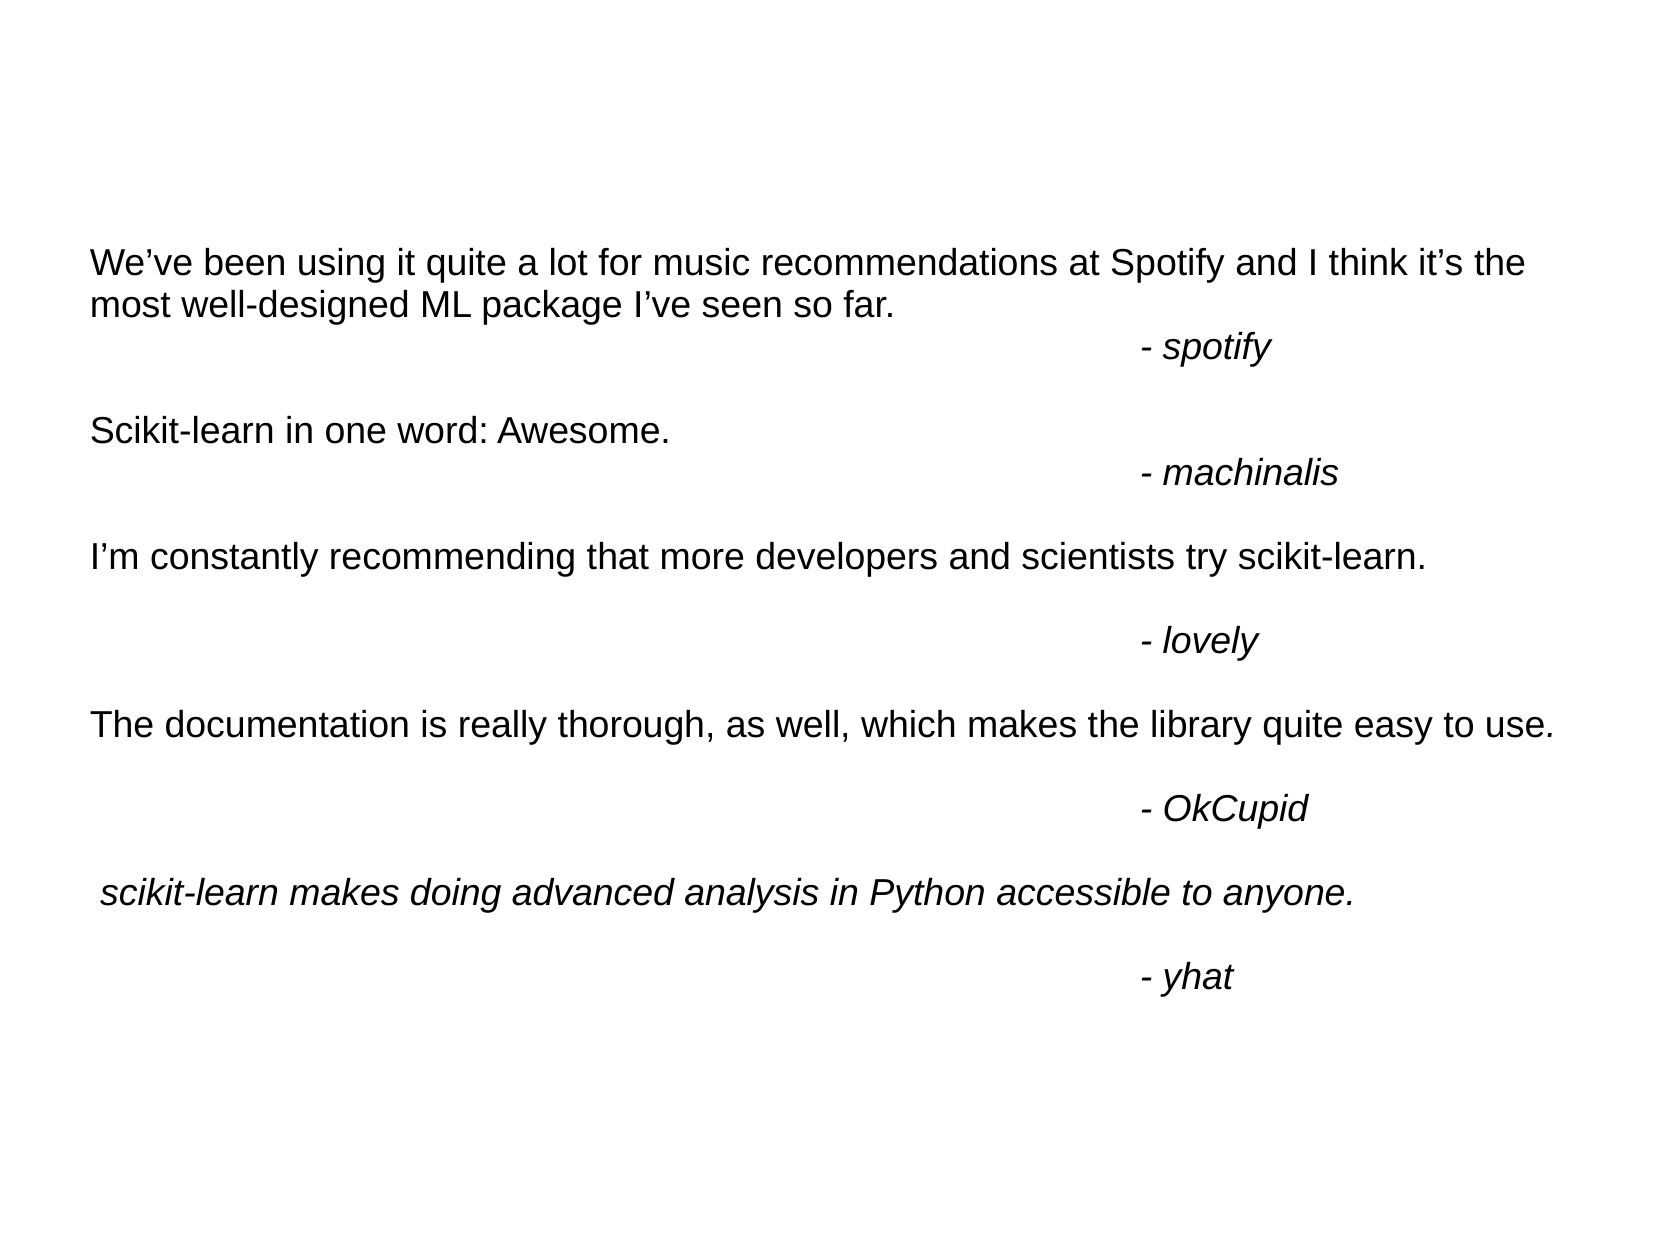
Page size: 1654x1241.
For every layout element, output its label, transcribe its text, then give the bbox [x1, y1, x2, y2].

text_box We’ve been using it quite a lot for music recommendations at Spotify and I think it’s the most well-designed ML package I’ve seen so far. - spotify Scikit-learn in one word: Awesome. - machinalis I’m constantly recommending that more developers and scientists try scikit-learn. - lovely The documentation is really thorough, as well, which makes the library quite easy to use. - OkCupid scikit-learn makes doing advanced analysis in Python accessible to anyone. - yhat [75, 234, 1591, 1006]
